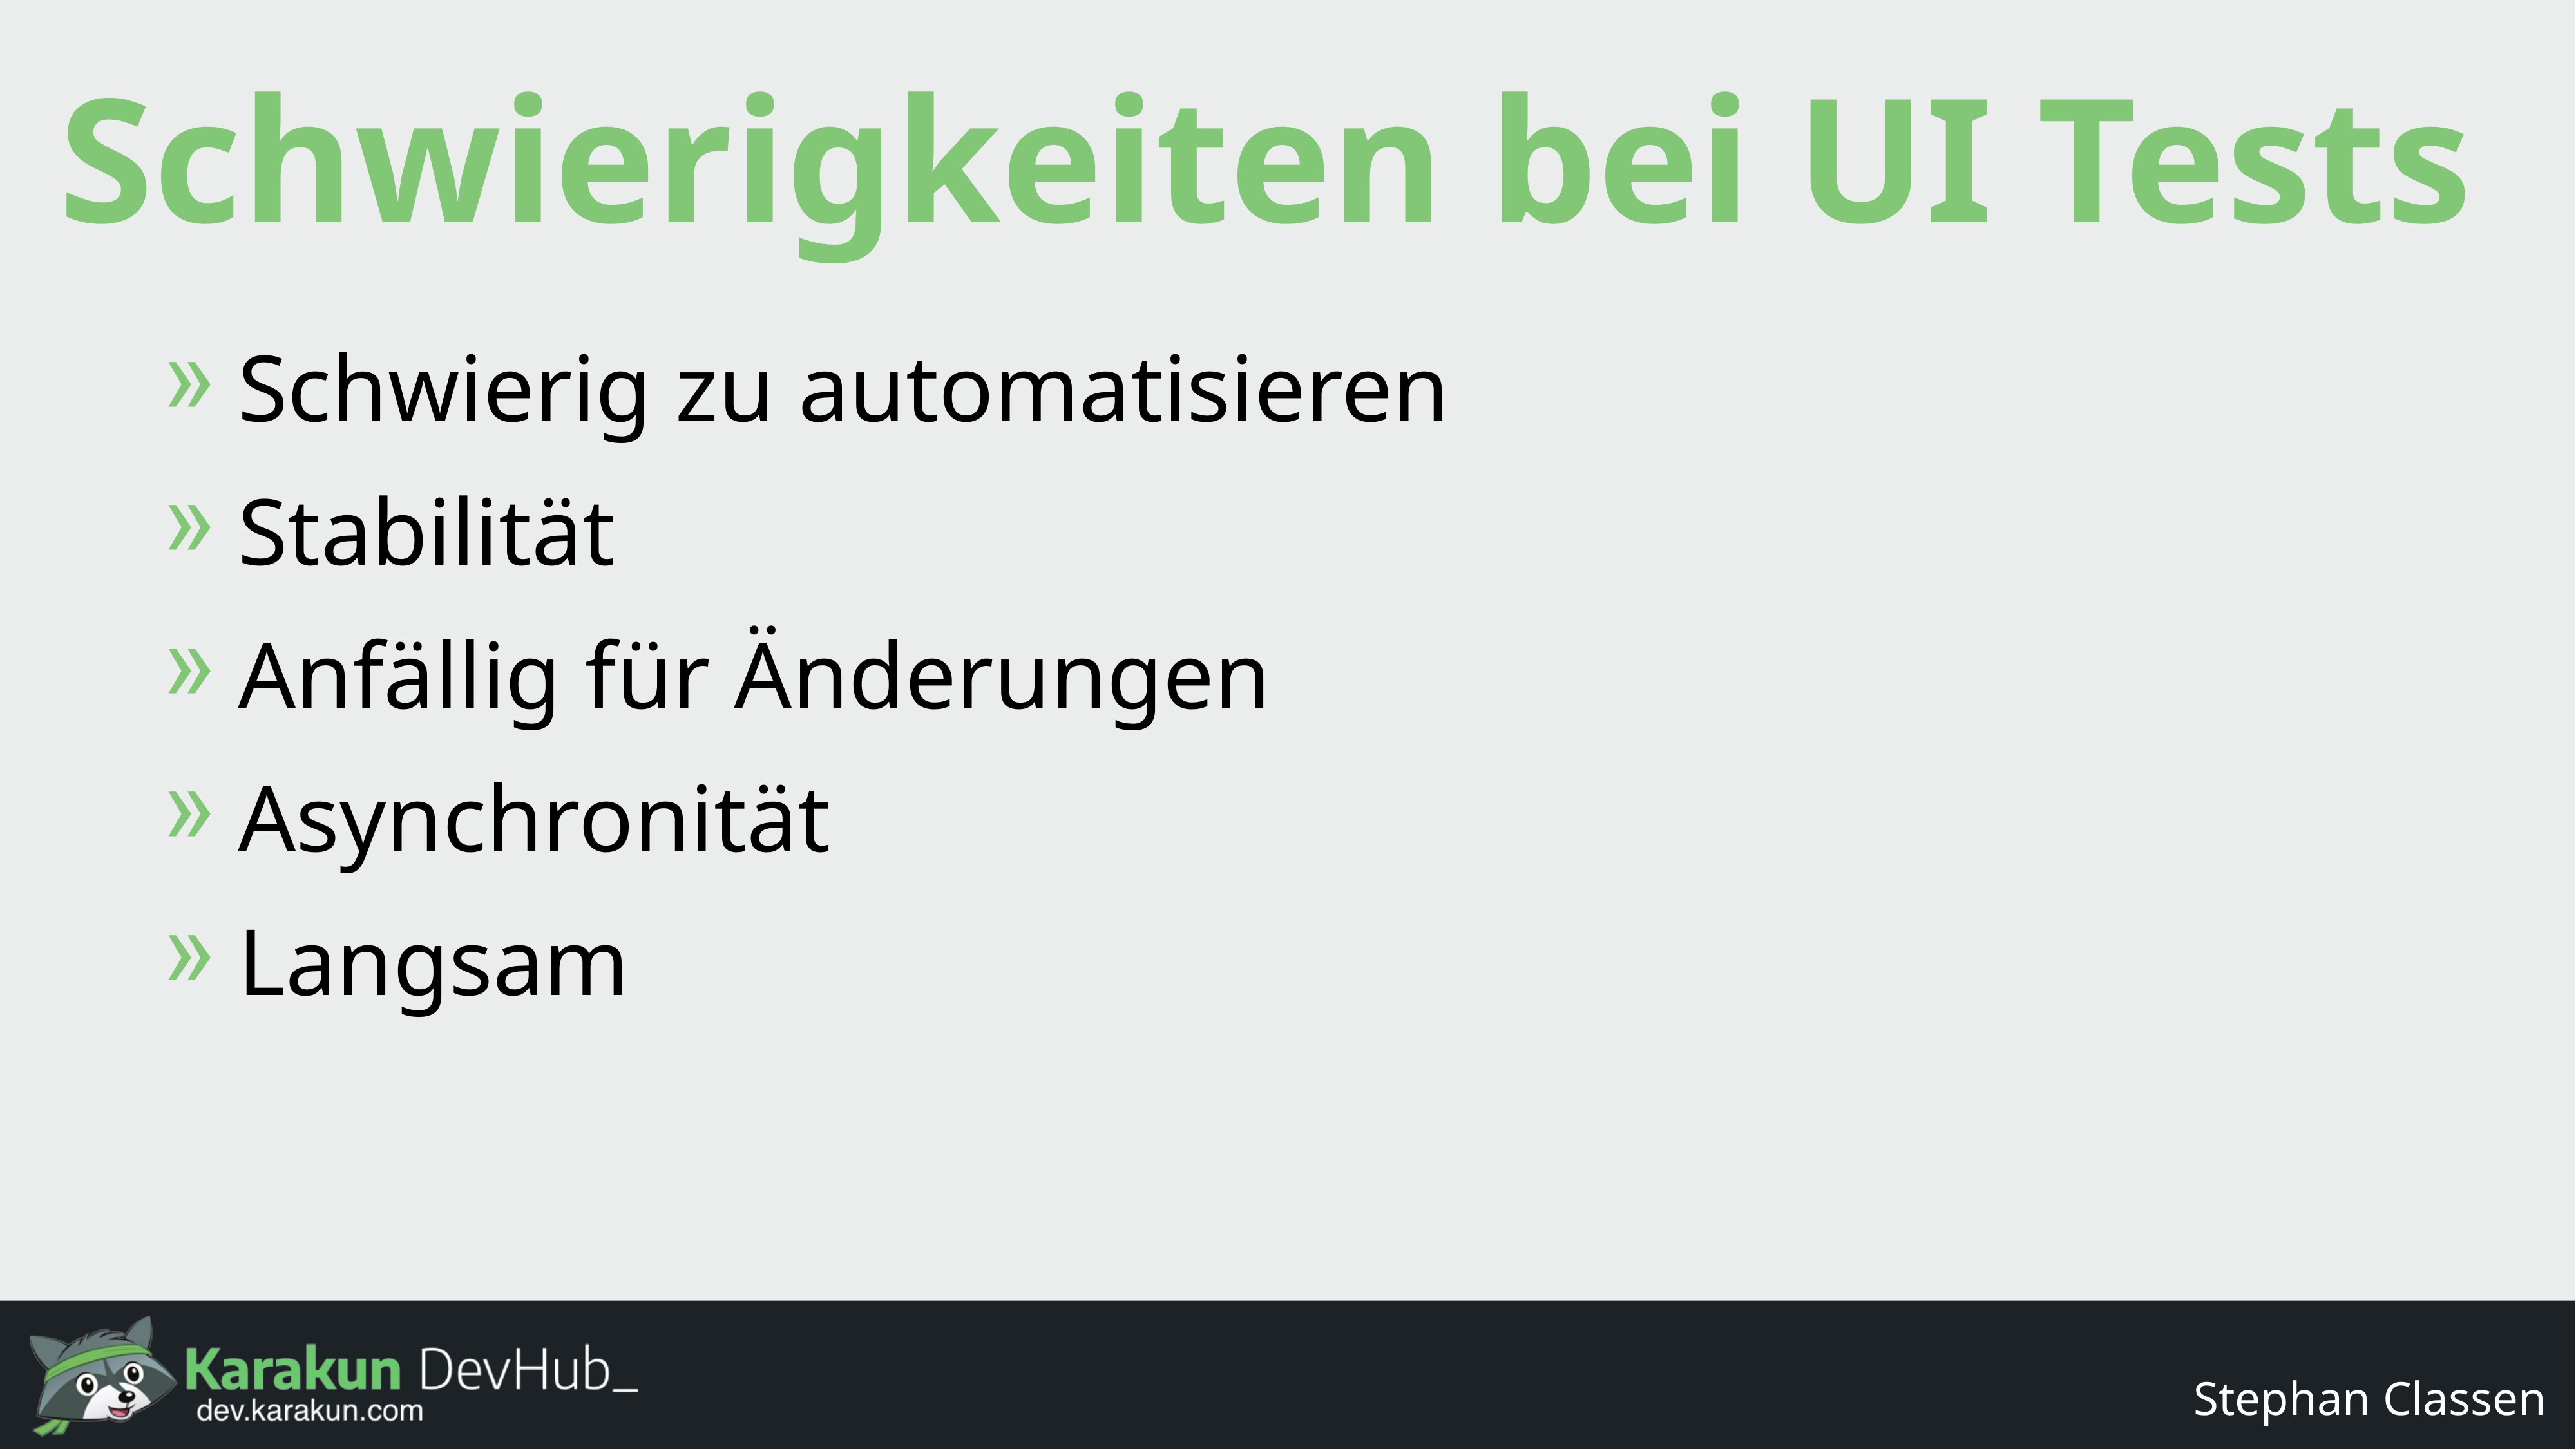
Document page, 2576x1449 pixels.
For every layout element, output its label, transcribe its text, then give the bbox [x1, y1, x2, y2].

text_box Schwierig zu automatisieren Stabilität Anfällig für Änderungen Asynchronität Langsam [152, 319, 2496, 1233]
text_box Schwierigkeiten bei UI Tests [49, 34, 2523, 259]
picture [30, 1316, 647, 1437]
text_box Stephan Classen [1795, 1361, 2557, 1434]
text_box [0, 1300, 2575, 1449]
